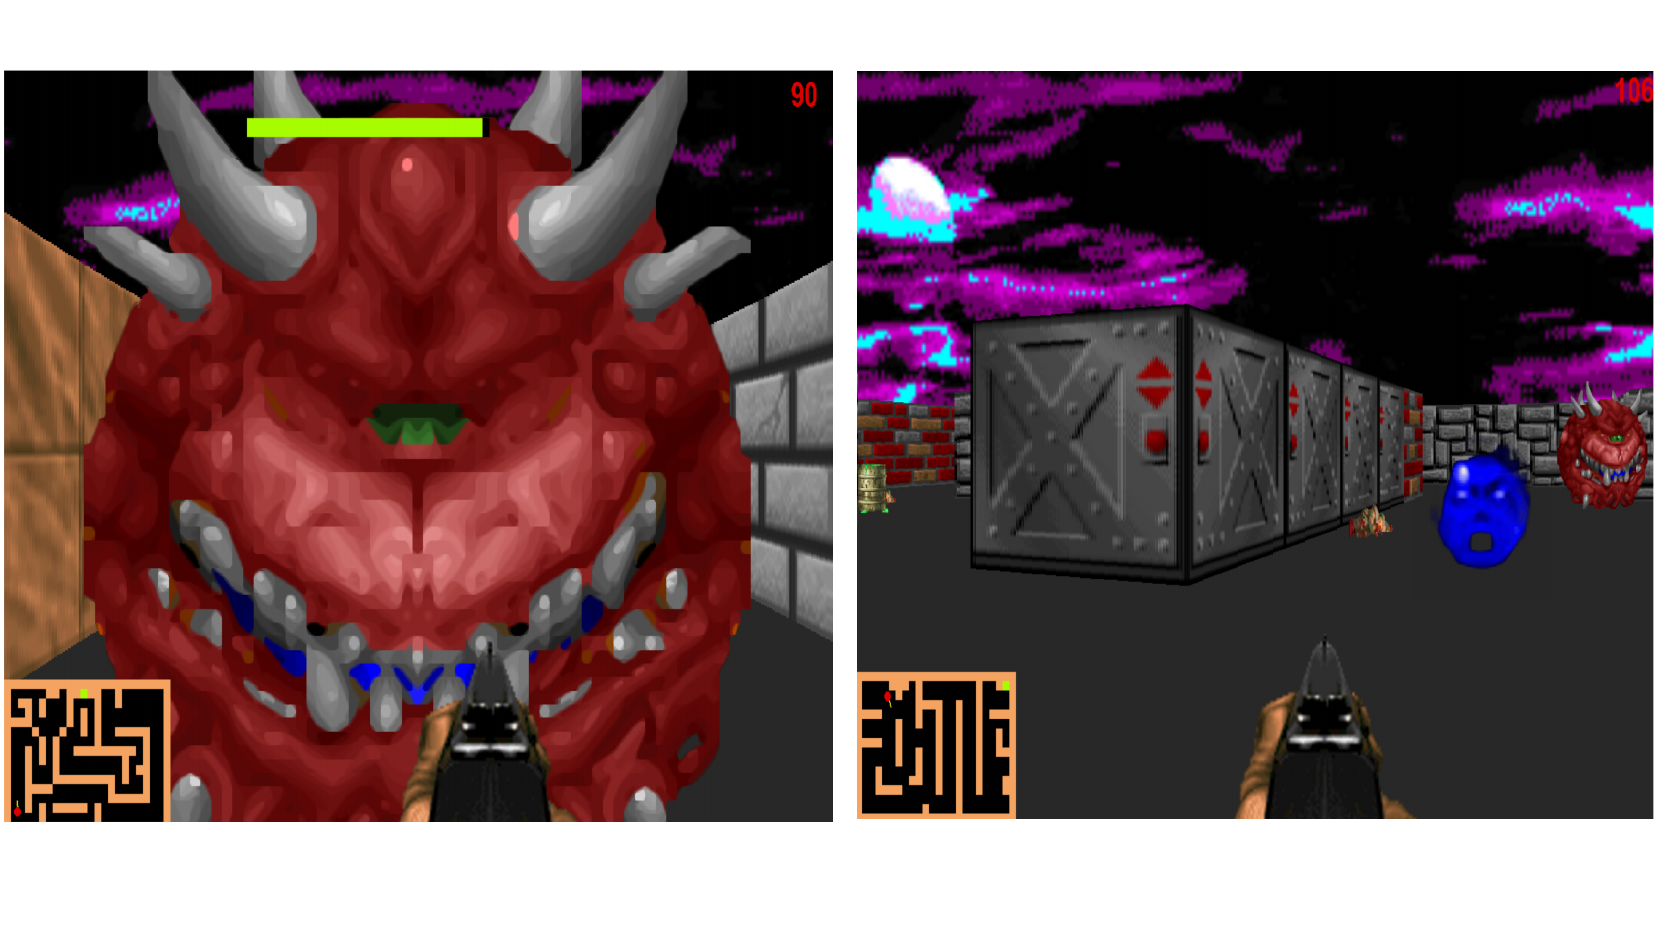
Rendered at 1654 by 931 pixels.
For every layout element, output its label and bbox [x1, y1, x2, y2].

picture [4, 69, 833, 822]
picture [857, 71, 1654, 819]
